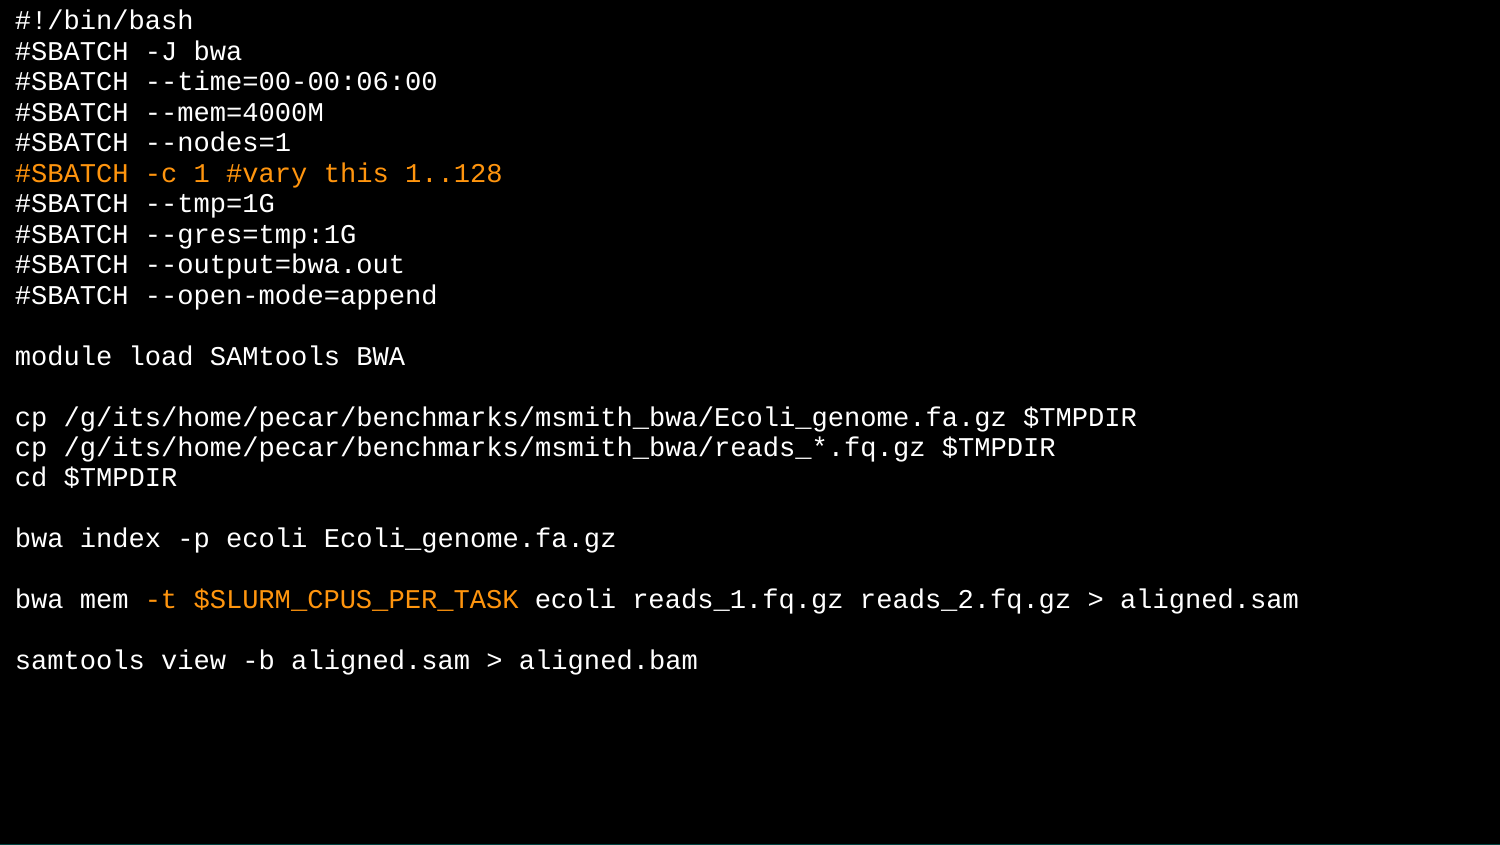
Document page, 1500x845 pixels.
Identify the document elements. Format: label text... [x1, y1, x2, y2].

text_box #!/bin/bash #SBATCH -J bwa #SBATCH --time=00-00:06:00 #SBATCH --mem=4000M #SBATCH --nodes=1 #SBATCH -c 1 #vary this 1..128 #SBATCH --tmp=1G #SBATCH --gres=tmp:1G #SBATCH --output=bwa.out #SBATCH --open-mode=append module load SAMtools BWA cp /g/its/home/pecar/benchmarks/msmith_bwa/Ecoli_genome.fa.gz $TMPDIR cp /g/its/home/pecar/benchmarks/msmith_bwa/reads_*.fq.gz $TMPDIR cd $TMPDIR bwa index -p ecoli Ecoli_genome.fa.gz bwa mem -t $SLURM_CPUS_PER_TASK ecoli reads_1.fq.gz reads_2.fq.gz > aligned.sam samtools view -b aligned.sam > aligned.bam [0, 0, 1500, 845]
